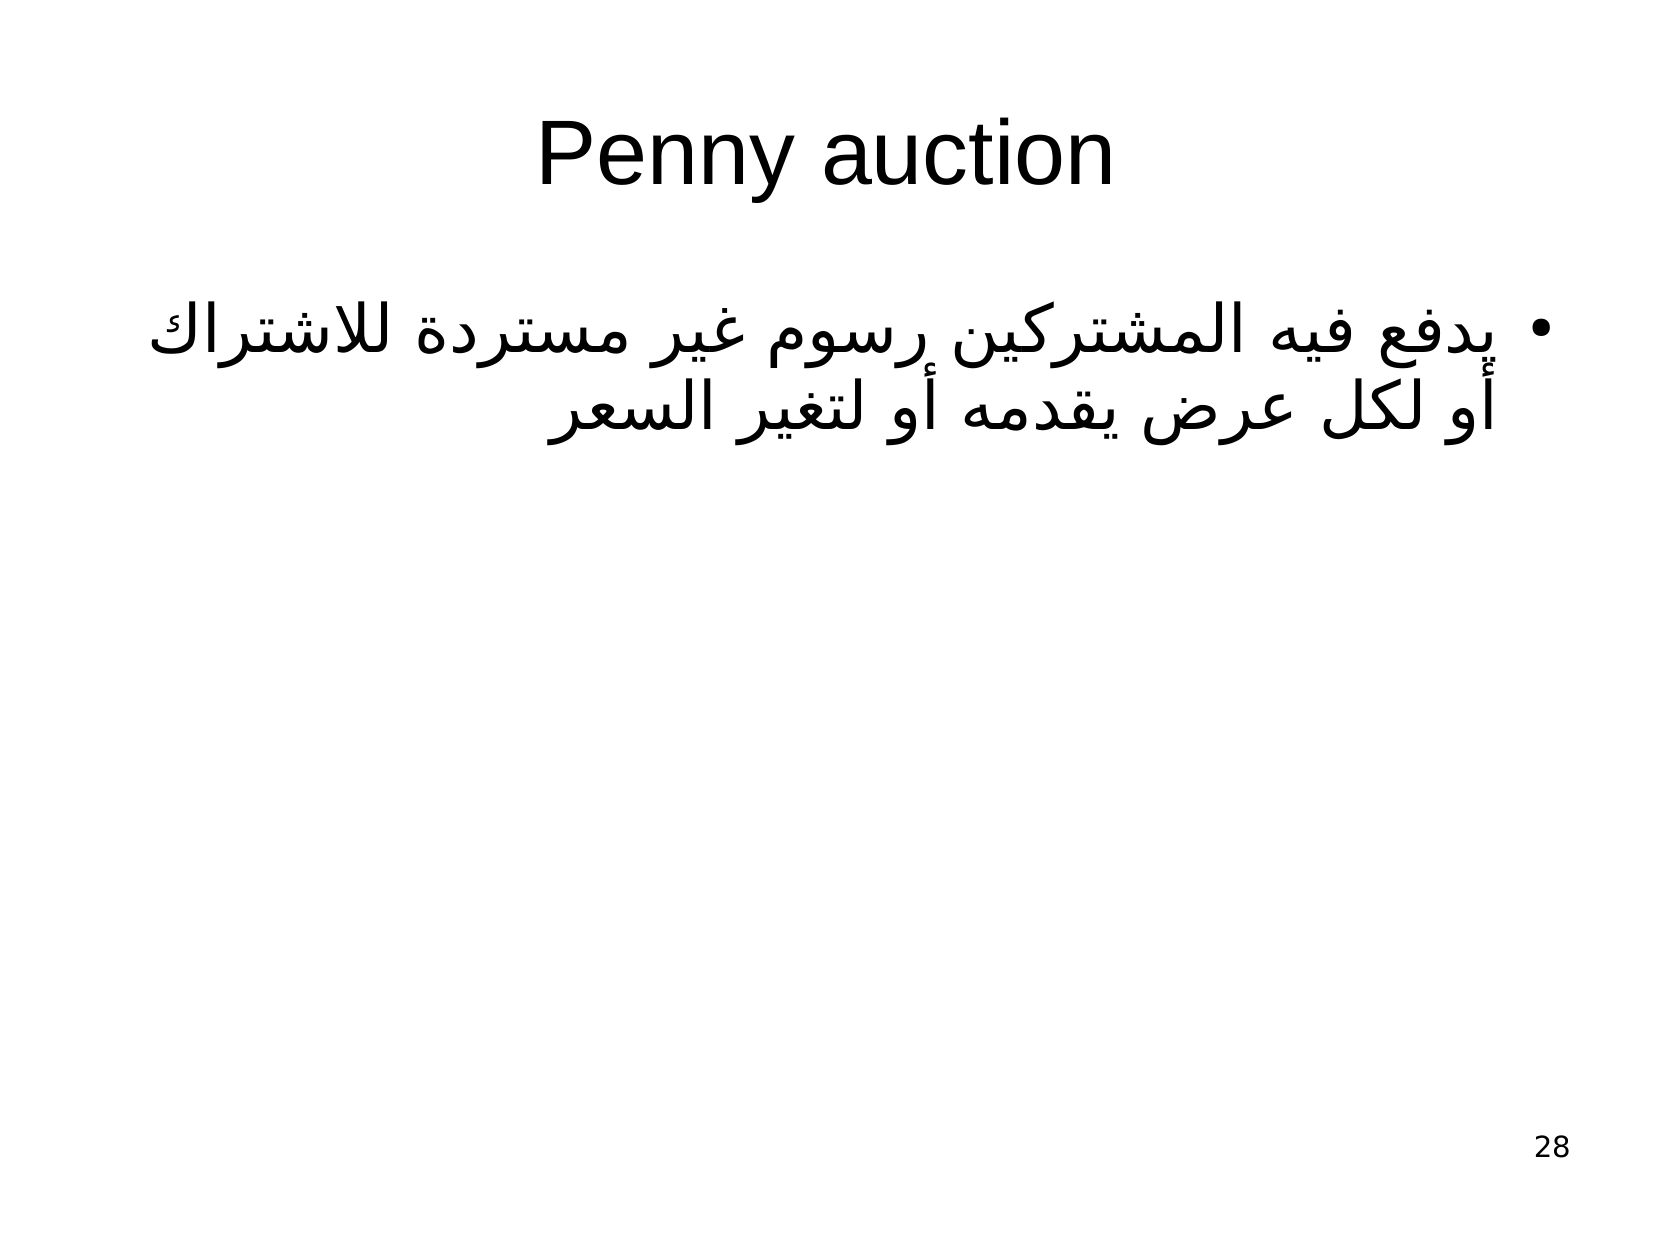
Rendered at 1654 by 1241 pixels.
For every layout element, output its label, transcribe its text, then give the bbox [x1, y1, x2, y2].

list يدفع فيه المشتركين رسوم غير مستردة للاشتراك أو لكل عرض يقدمه أو لتغير السعر [82, 290, 1571, 1010]
title Penny auction [82, 49, 1571, 257]
